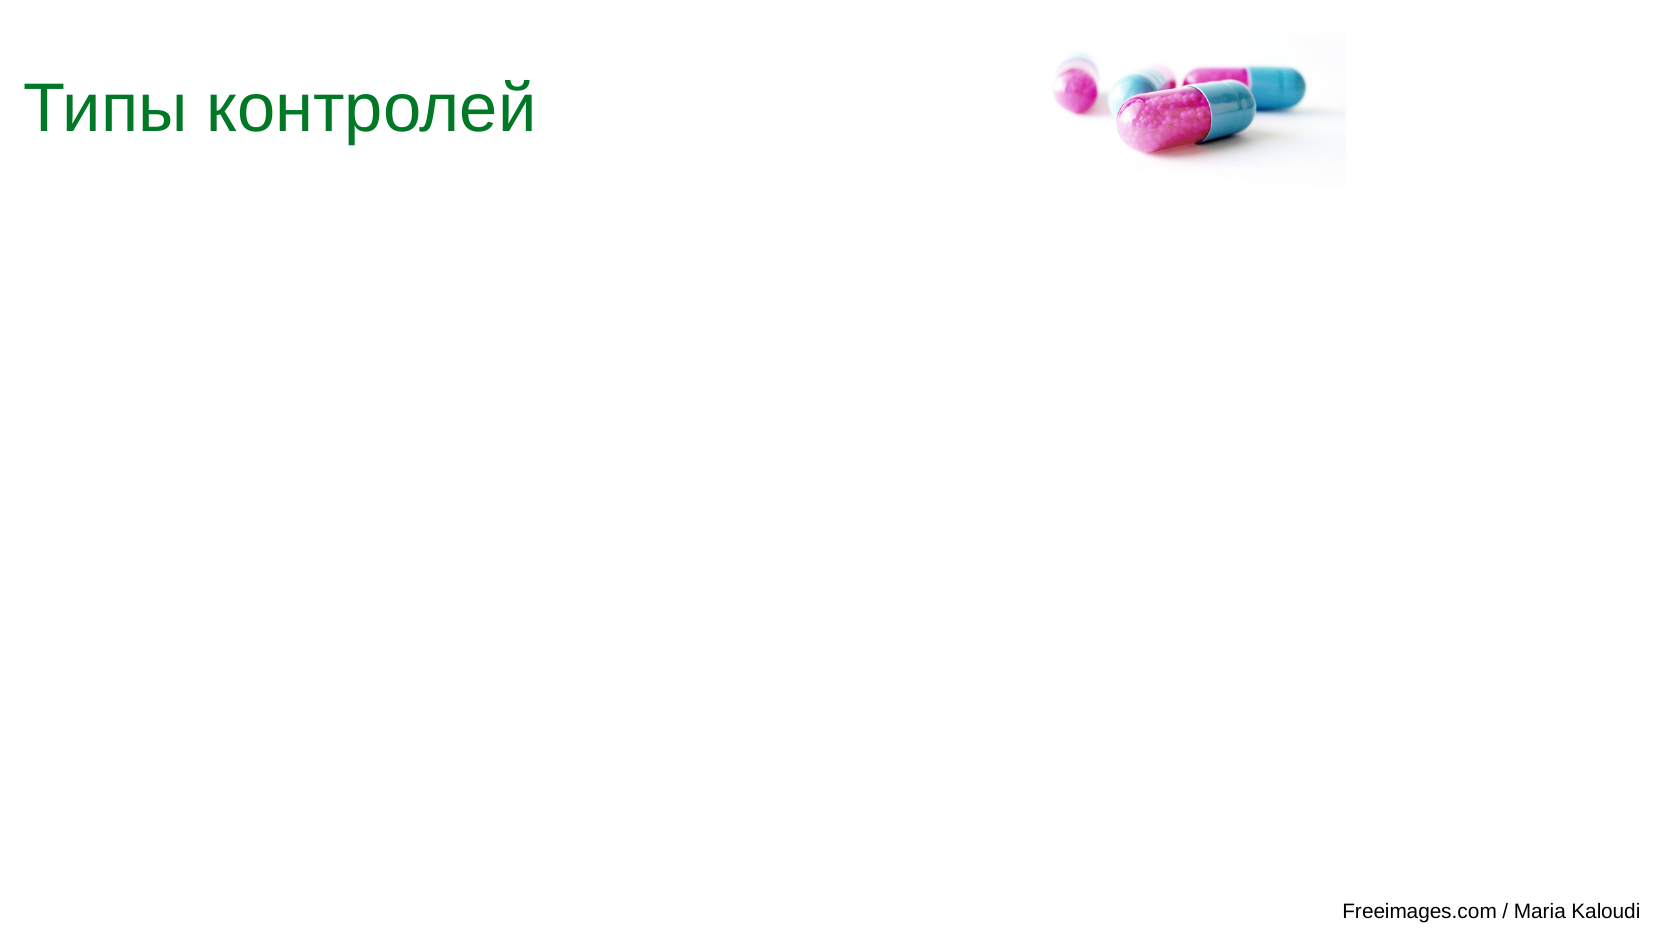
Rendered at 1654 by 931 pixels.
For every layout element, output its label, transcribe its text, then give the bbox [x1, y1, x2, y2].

title Типы контролей [23, 23, 1630, 193]
text_box Freeimages.com / Maria Kaloudi [1086, 873, 1654, 931]
picture [1003, 33, 1346, 189]
